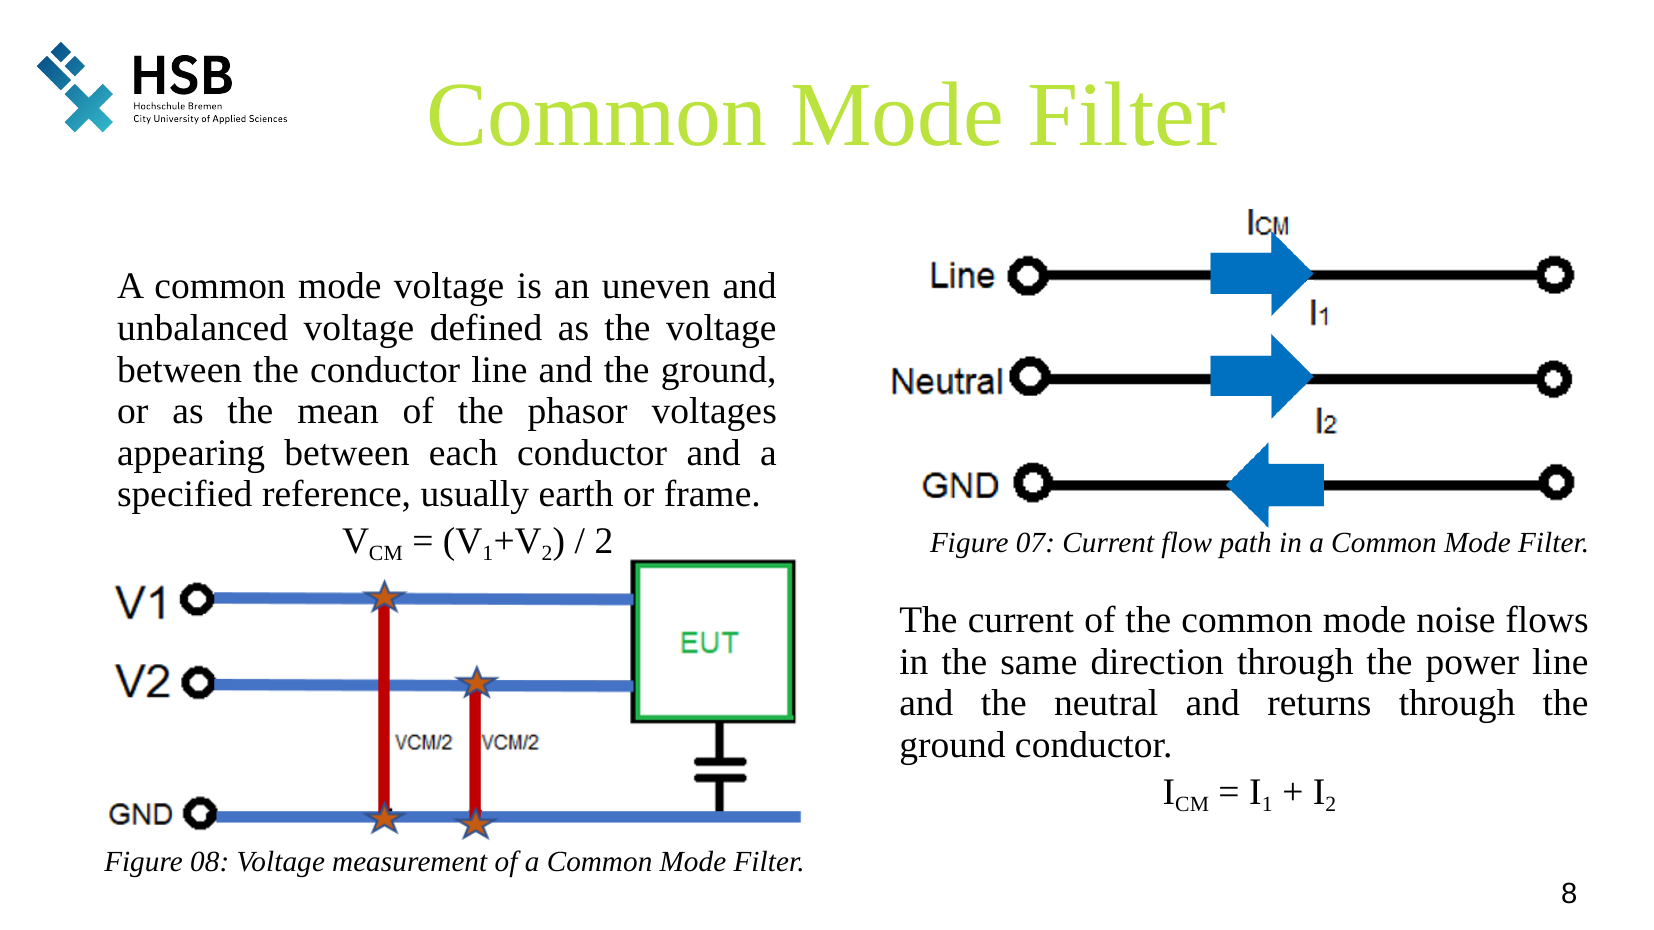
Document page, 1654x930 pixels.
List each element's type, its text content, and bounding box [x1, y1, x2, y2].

text_box Figure 08: Voltage measurement of a Common Mode Filter. [89, 838, 821, 886]
picture [26, 23, 297, 149]
text_box <number> [1546, 870, 1653, 926]
text_box Figure 07: Current flow path in a Common Mode Filter. [915, 519, 1605, 567]
picture [876, 209, 1583, 532]
title Common Mode Filter [82, 37, 1571, 193]
text_box The current of the common mode noise flows in the same direction through the power line and the neutral and returns through the ground conductor. ICM = I1 + I2 [884, 591, 1605, 824]
picture [106, 549, 833, 850]
text_box A common mode voltage is an uneven and unbalanced voltage defined as the voltage between the conductor line and the ground, or as the mean of the phasor voltages appearing between each conductor and a specified reference, usually earth or frame. VCM = (V1+V2) / 2 [102, 258, 822, 573]
